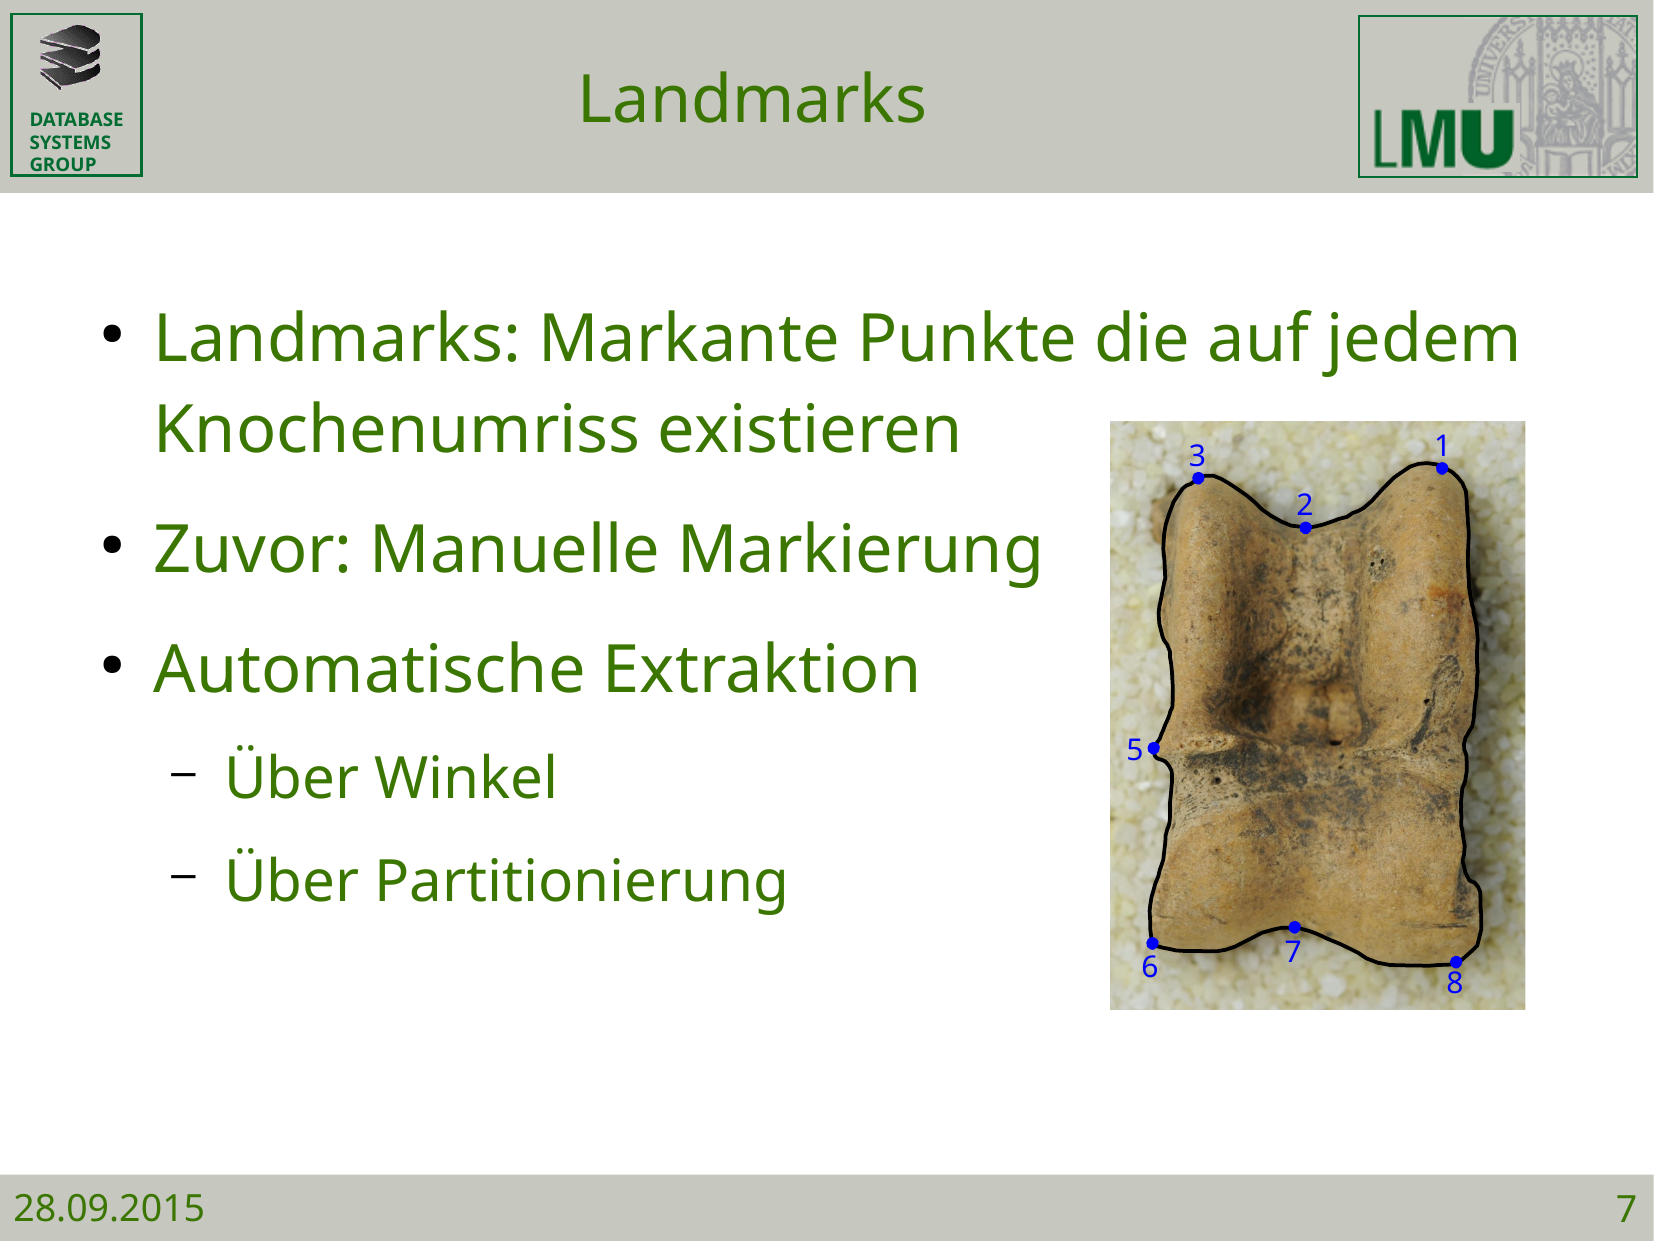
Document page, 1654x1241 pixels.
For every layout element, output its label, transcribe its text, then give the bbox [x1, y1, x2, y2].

title Landmarks [183, 17, 1323, 177]
list Landmarks: Markante Punkte die auf jedem Knochenumriss existieren Zuvor: Manuelle Markierung Automatische Extraktion Über Winkel Über Partitionierung [82, 290, 1571, 1087]
picture [1110, 421, 1526, 1010]
picture [1369, 17, 1636, 176]
picture [36, 21, 104, 94]
